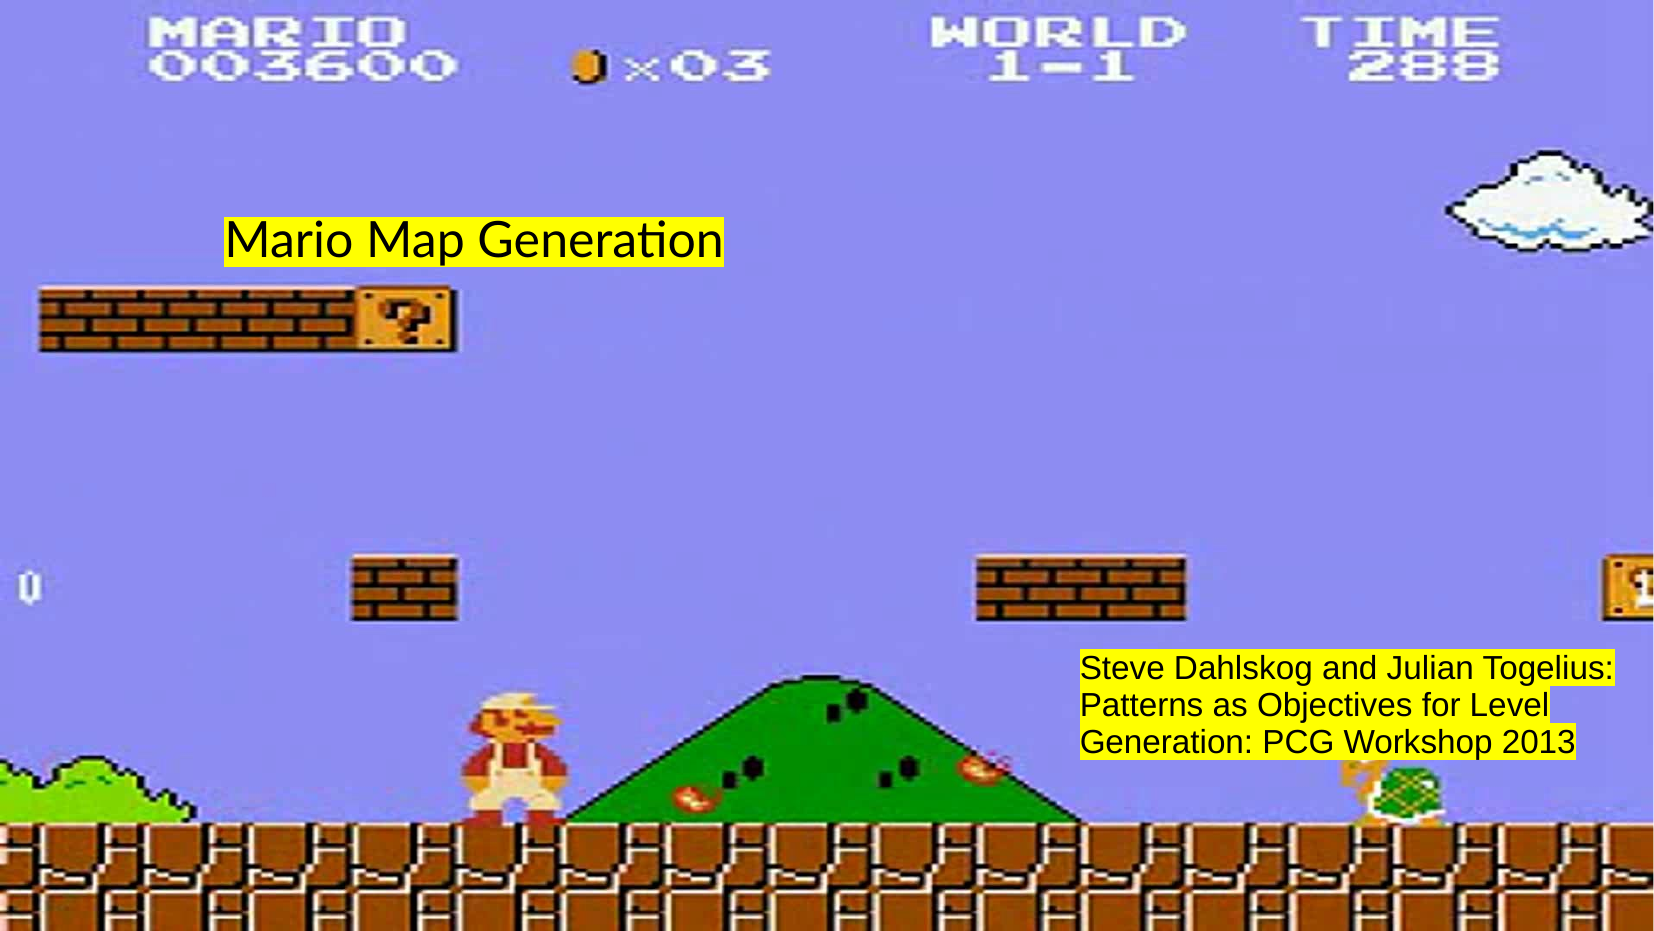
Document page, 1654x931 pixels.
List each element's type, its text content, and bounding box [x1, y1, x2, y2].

picture [0, 0, 1654, 931]
list Mario Map Generation [82, 217, 1571, 839]
text_box Steve Dahlskog and Julian Togelius: Patterns as Objectives for Level Generation: PCG Workshop 2013 [1065, 641, 1630, 768]
